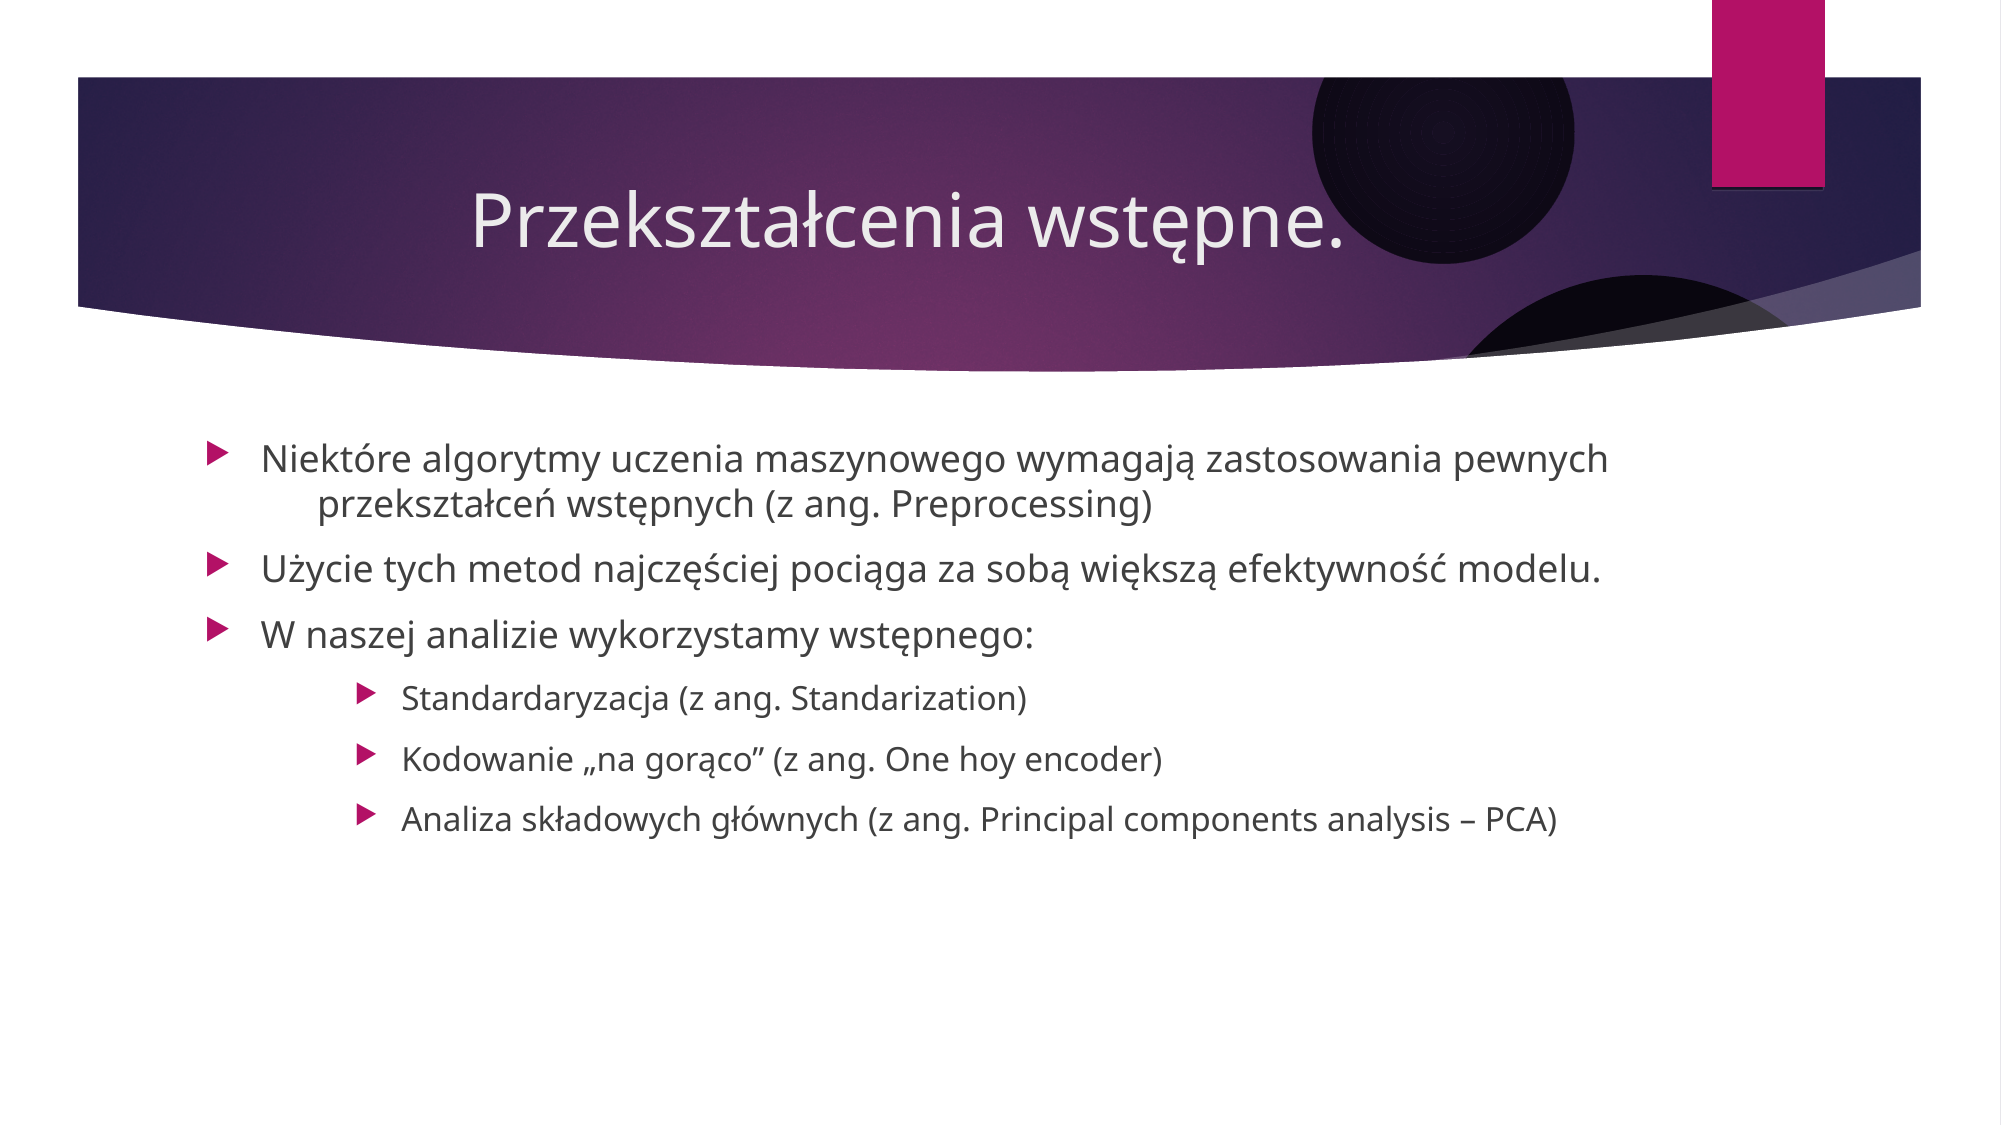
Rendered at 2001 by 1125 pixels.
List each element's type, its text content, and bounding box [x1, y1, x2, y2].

list Niektóre algorytmy uczenia maszynowego wymagają zastosowania pewnych przekształceń wstępnych (z ang. Preprocessing) Użycie tych metod najczęściej pociąga za sobą większą efektywność modelu. W naszej analizie wykorzystamy wstępnego: Standardaryzacja (z ang. Standarization) Kodowanie „na gorąco” (z ang. One hoy encoder) Analiza składowych głównych (z ang. Principal components analysis – PCA) [189, 427, 1738, 988]
title Przekształcenia wstępne. [189, 159, 1627, 276]
